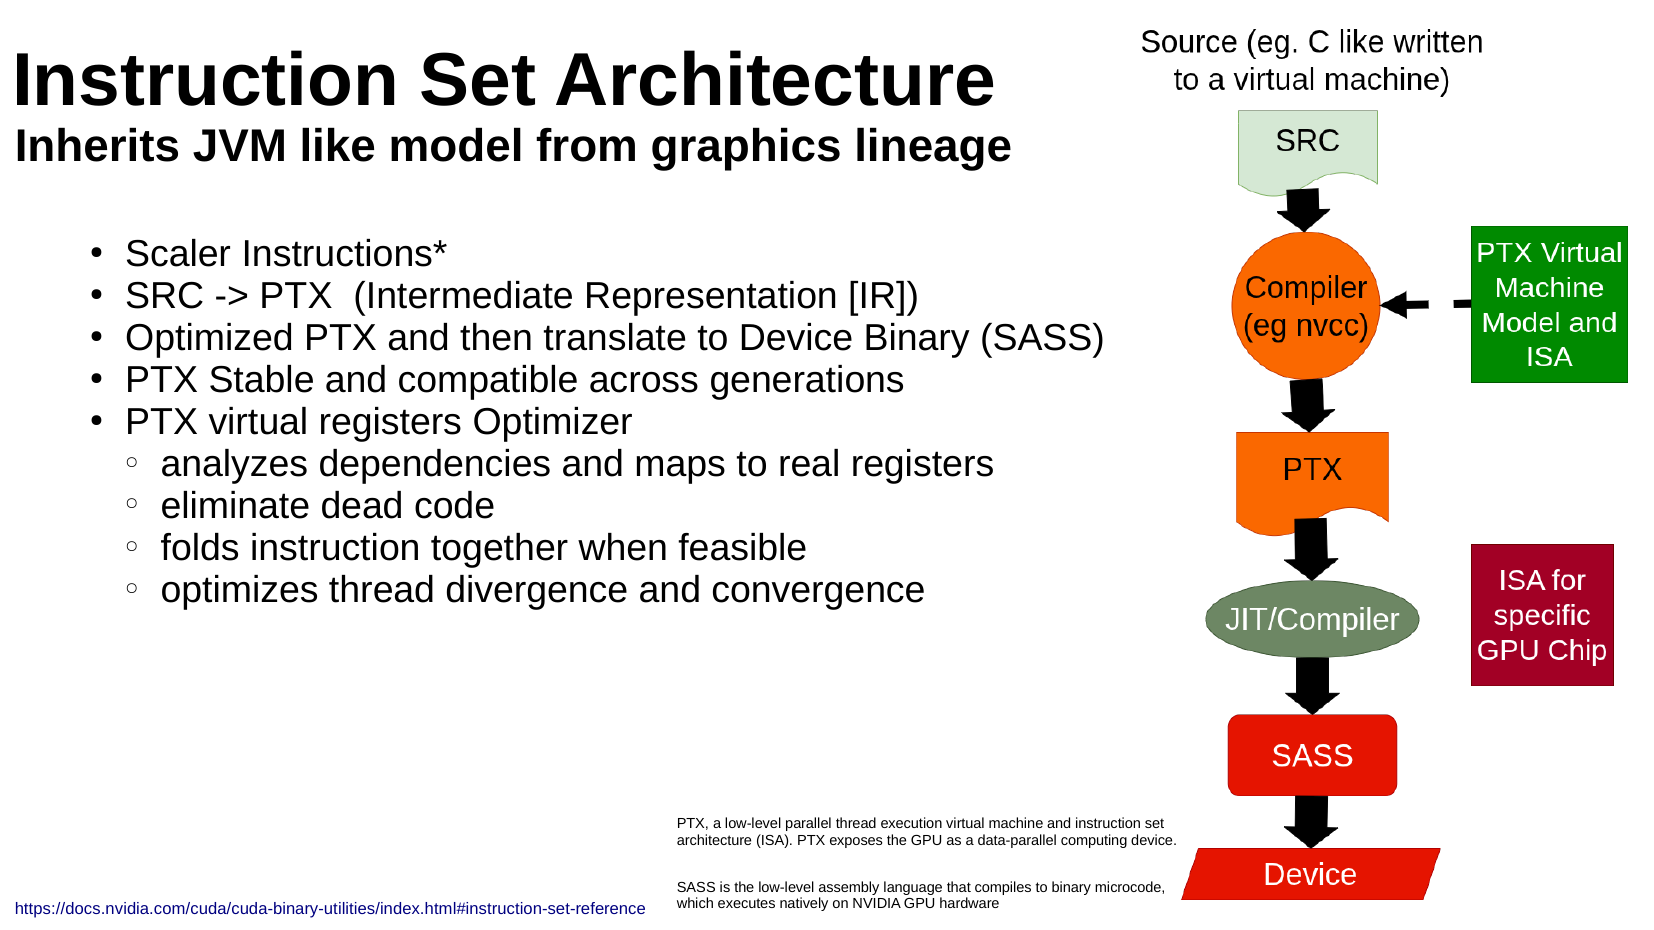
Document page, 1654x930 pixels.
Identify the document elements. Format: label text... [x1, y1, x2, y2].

text_box SASS is the low-level assembly language that compiles to binary microcode, which executes natively on NVIDIA GPU hardware [662, 871, 1201, 930]
text_box https://docs.nvidia.com/cuda/cuda-binary-utilities/index.html#instruction-set-reference [0, 891, 662, 930]
title Instruction Set Architecture [12, 23, 1125, 136]
text_box Inherits JVM like model from graphics lineage [0, 112, 1088, 202]
picture [1125, 23, 1628, 901]
text_box PTX, a low-level parallel thread execution virtual machine and instruction set architecture (ISA). PTX exposes the GPU as a data-parallel computing device. [662, 808, 1201, 871]
text_box Scaler Instructions* SRC -> PTX (Intermediate Representation [IR]) Optimized PTX and then translate to Device Binary (SASS) PTX Stable and compatible across generations PTX virtual registers Optimizer analyzes dependencies and maps to real registers eliminate dead code folds instruction together when feasible optimizes thread divergence and convergence [75, 225, 1126, 638]
